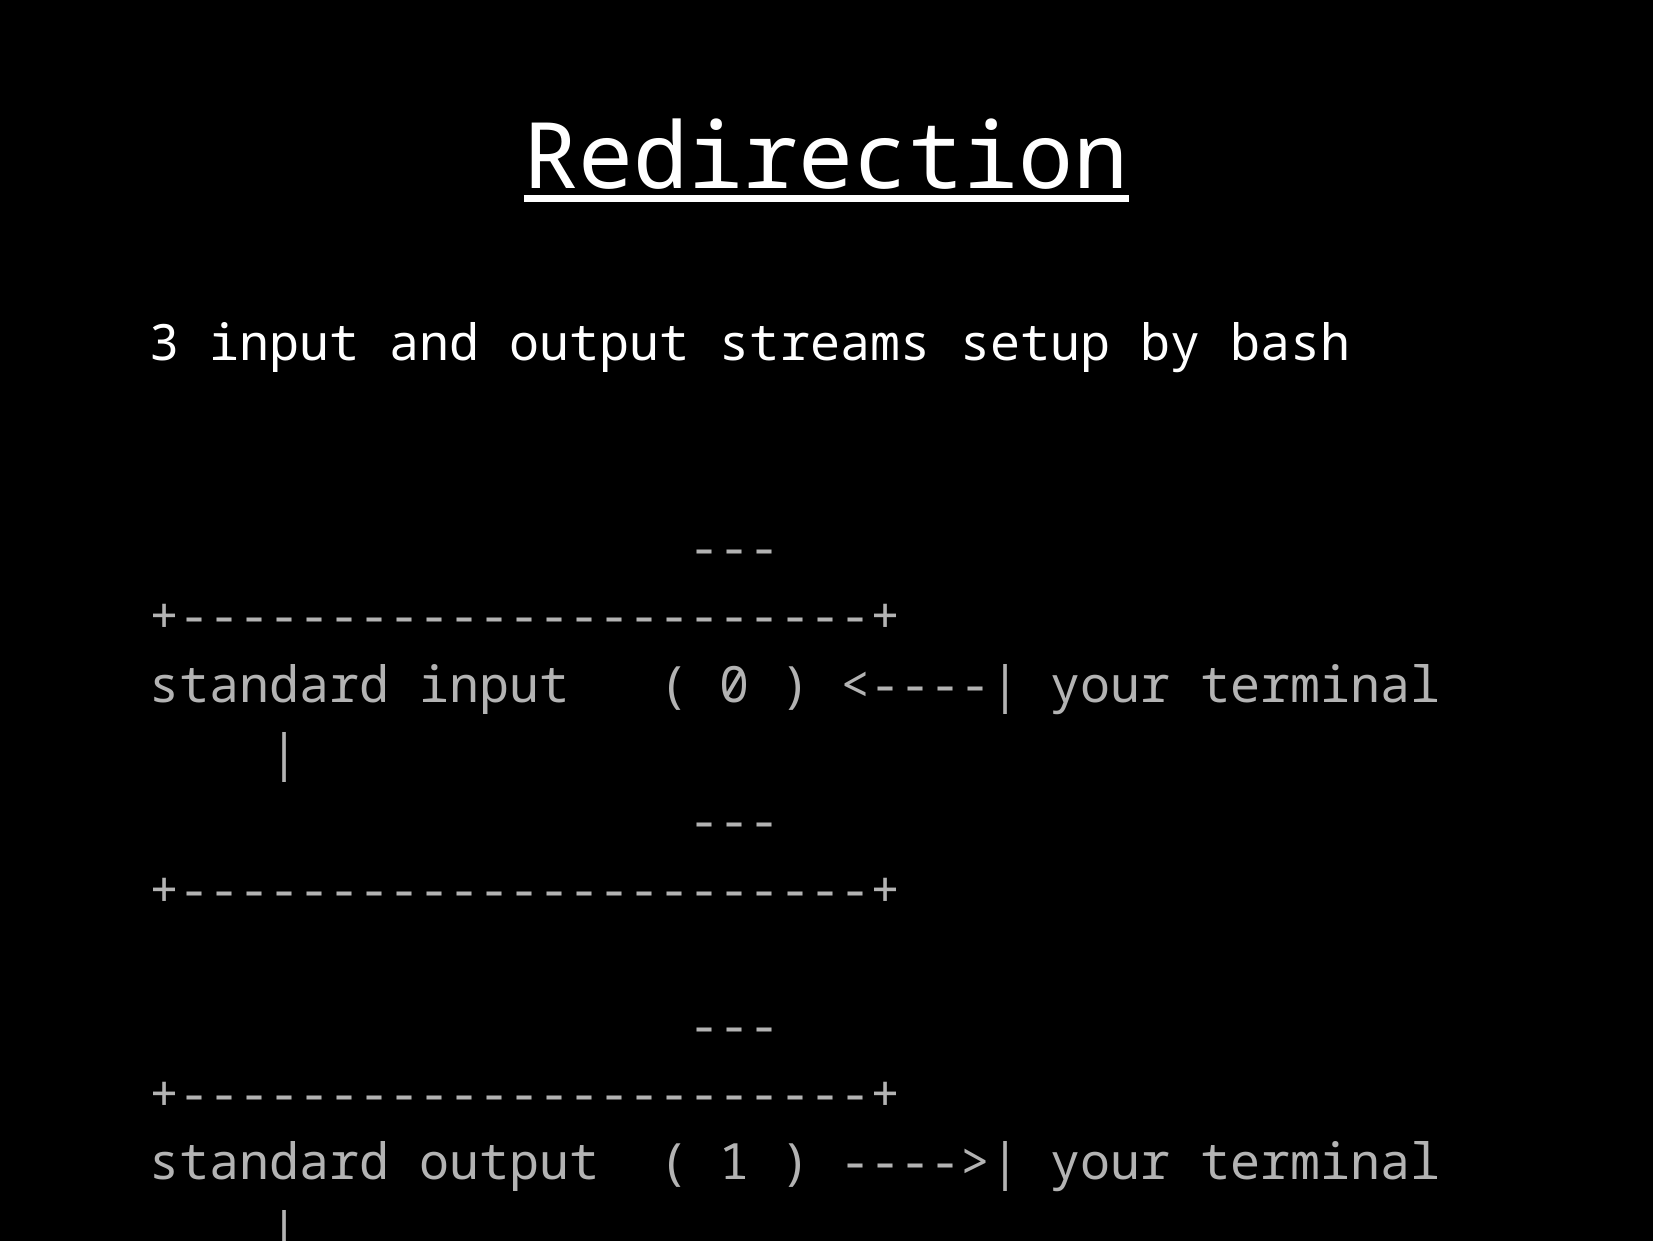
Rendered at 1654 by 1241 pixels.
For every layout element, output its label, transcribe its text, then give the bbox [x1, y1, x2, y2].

text_box 3 input and output streams setup by bash --- +-----------------------+ standard input ( 0 ) <----| your terminal | --- +-----------------------+ --- +-----------------------+ standard output ( 1 ) ---->| your terminal | --- +-----------------------+ --- +-----------------------+ standard error ( 2 ) ---->| your terminal | --- +-----------------------+ [135, 300, 1576, 1021]
title Redirection [82, 49, 1571, 257]
